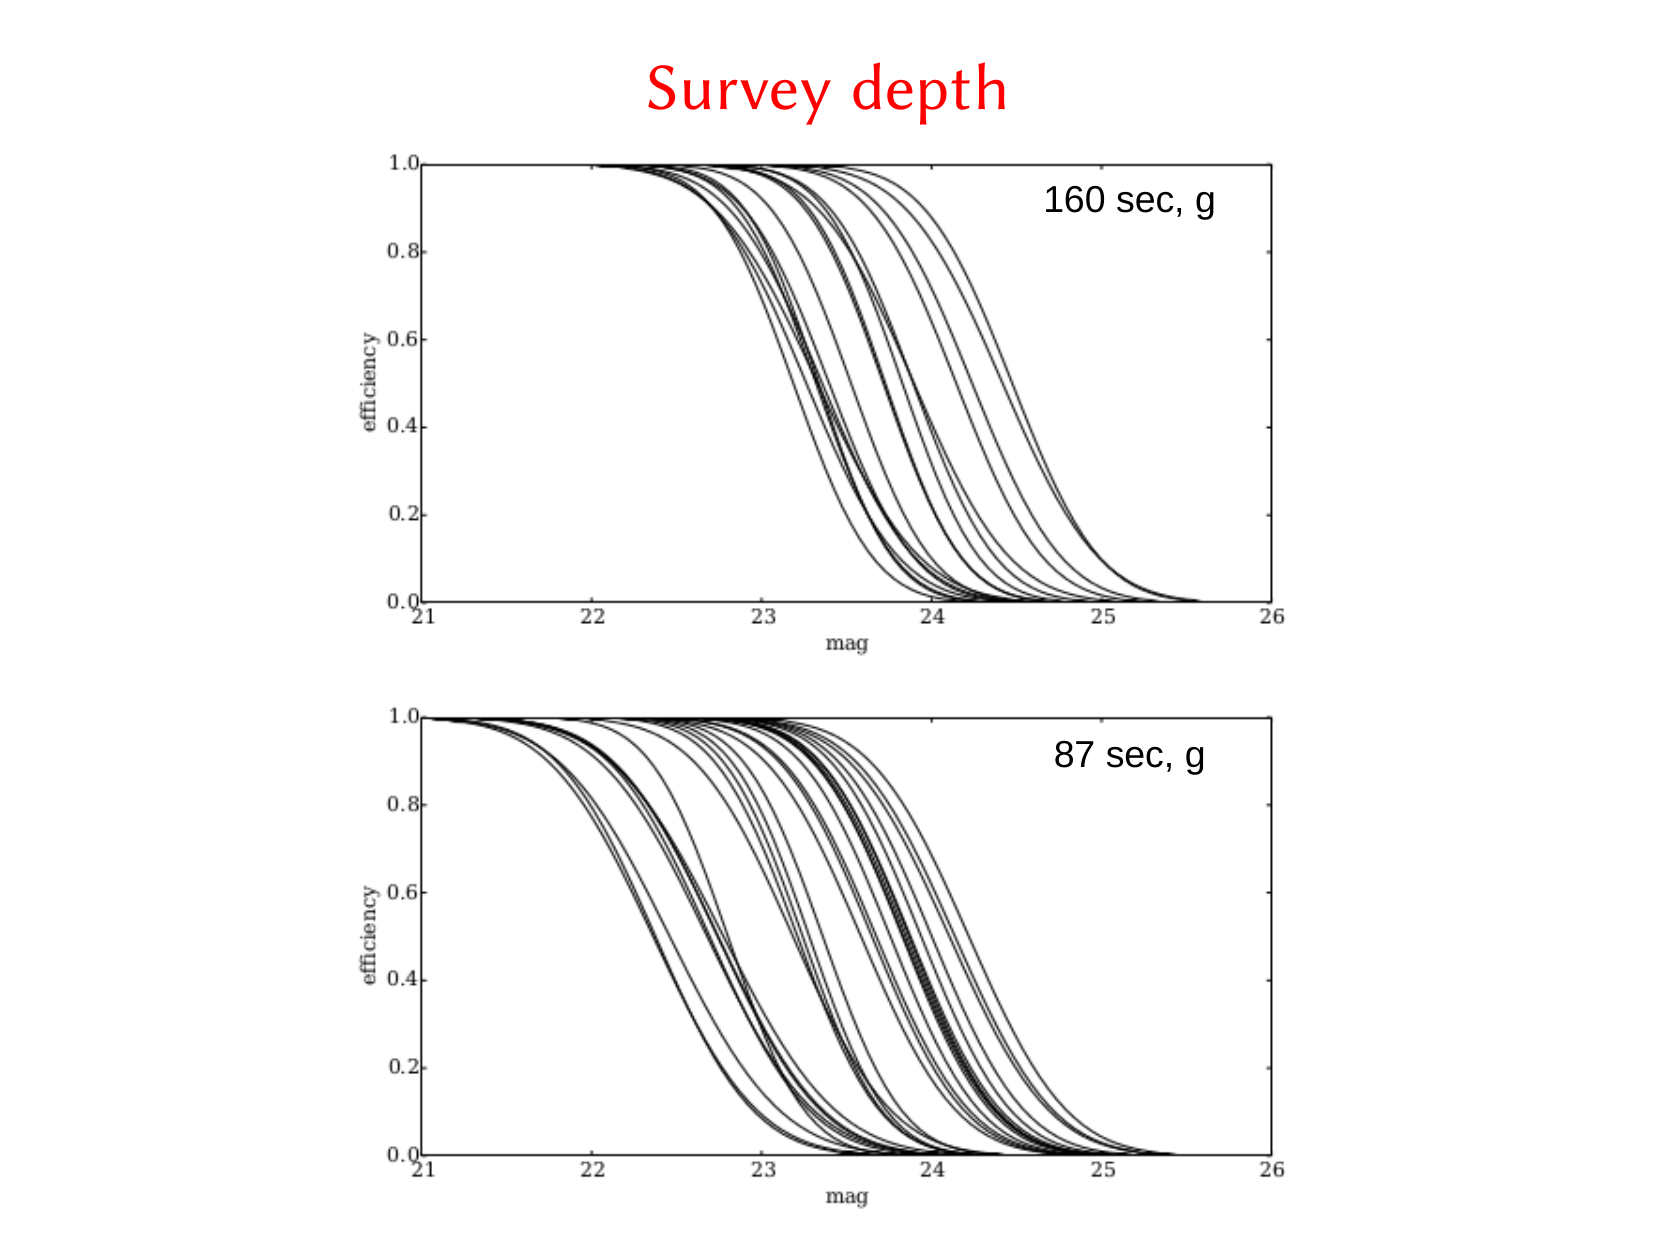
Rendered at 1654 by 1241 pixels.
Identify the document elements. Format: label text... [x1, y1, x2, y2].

text_box 87 sec, g [1011, 729, 1249, 808]
text_box Survey depth [114, 42, 1542, 172]
text_box 160 sec, g [1011, 173, 1249, 253]
picture [295, 172, 1346, 1241]
